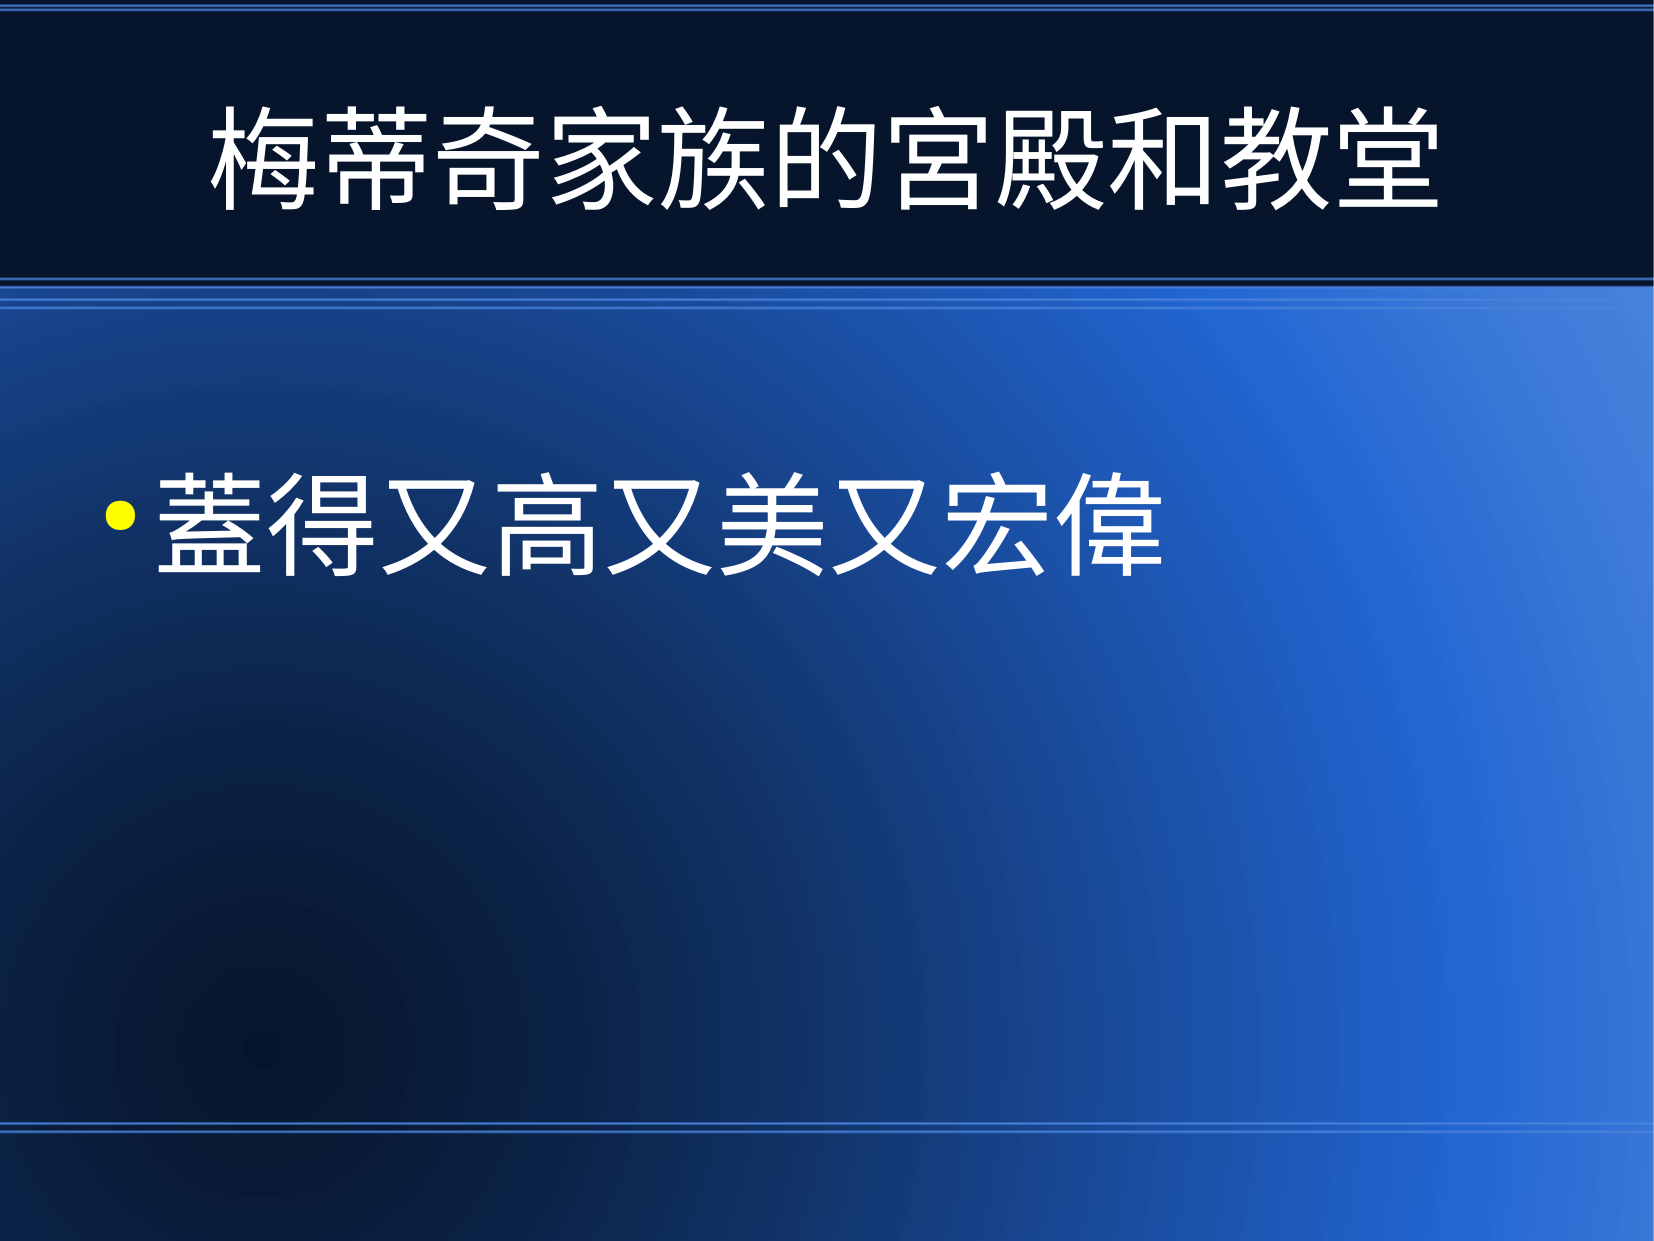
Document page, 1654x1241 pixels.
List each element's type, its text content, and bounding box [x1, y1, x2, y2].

list 蓋得又高又美又宏偉 [82, 355, 1571, 1241]
picture [0, 0, 1654, 1241]
title 梅蒂奇家族的宮殿和教堂 [82, 49, 1571, 257]
